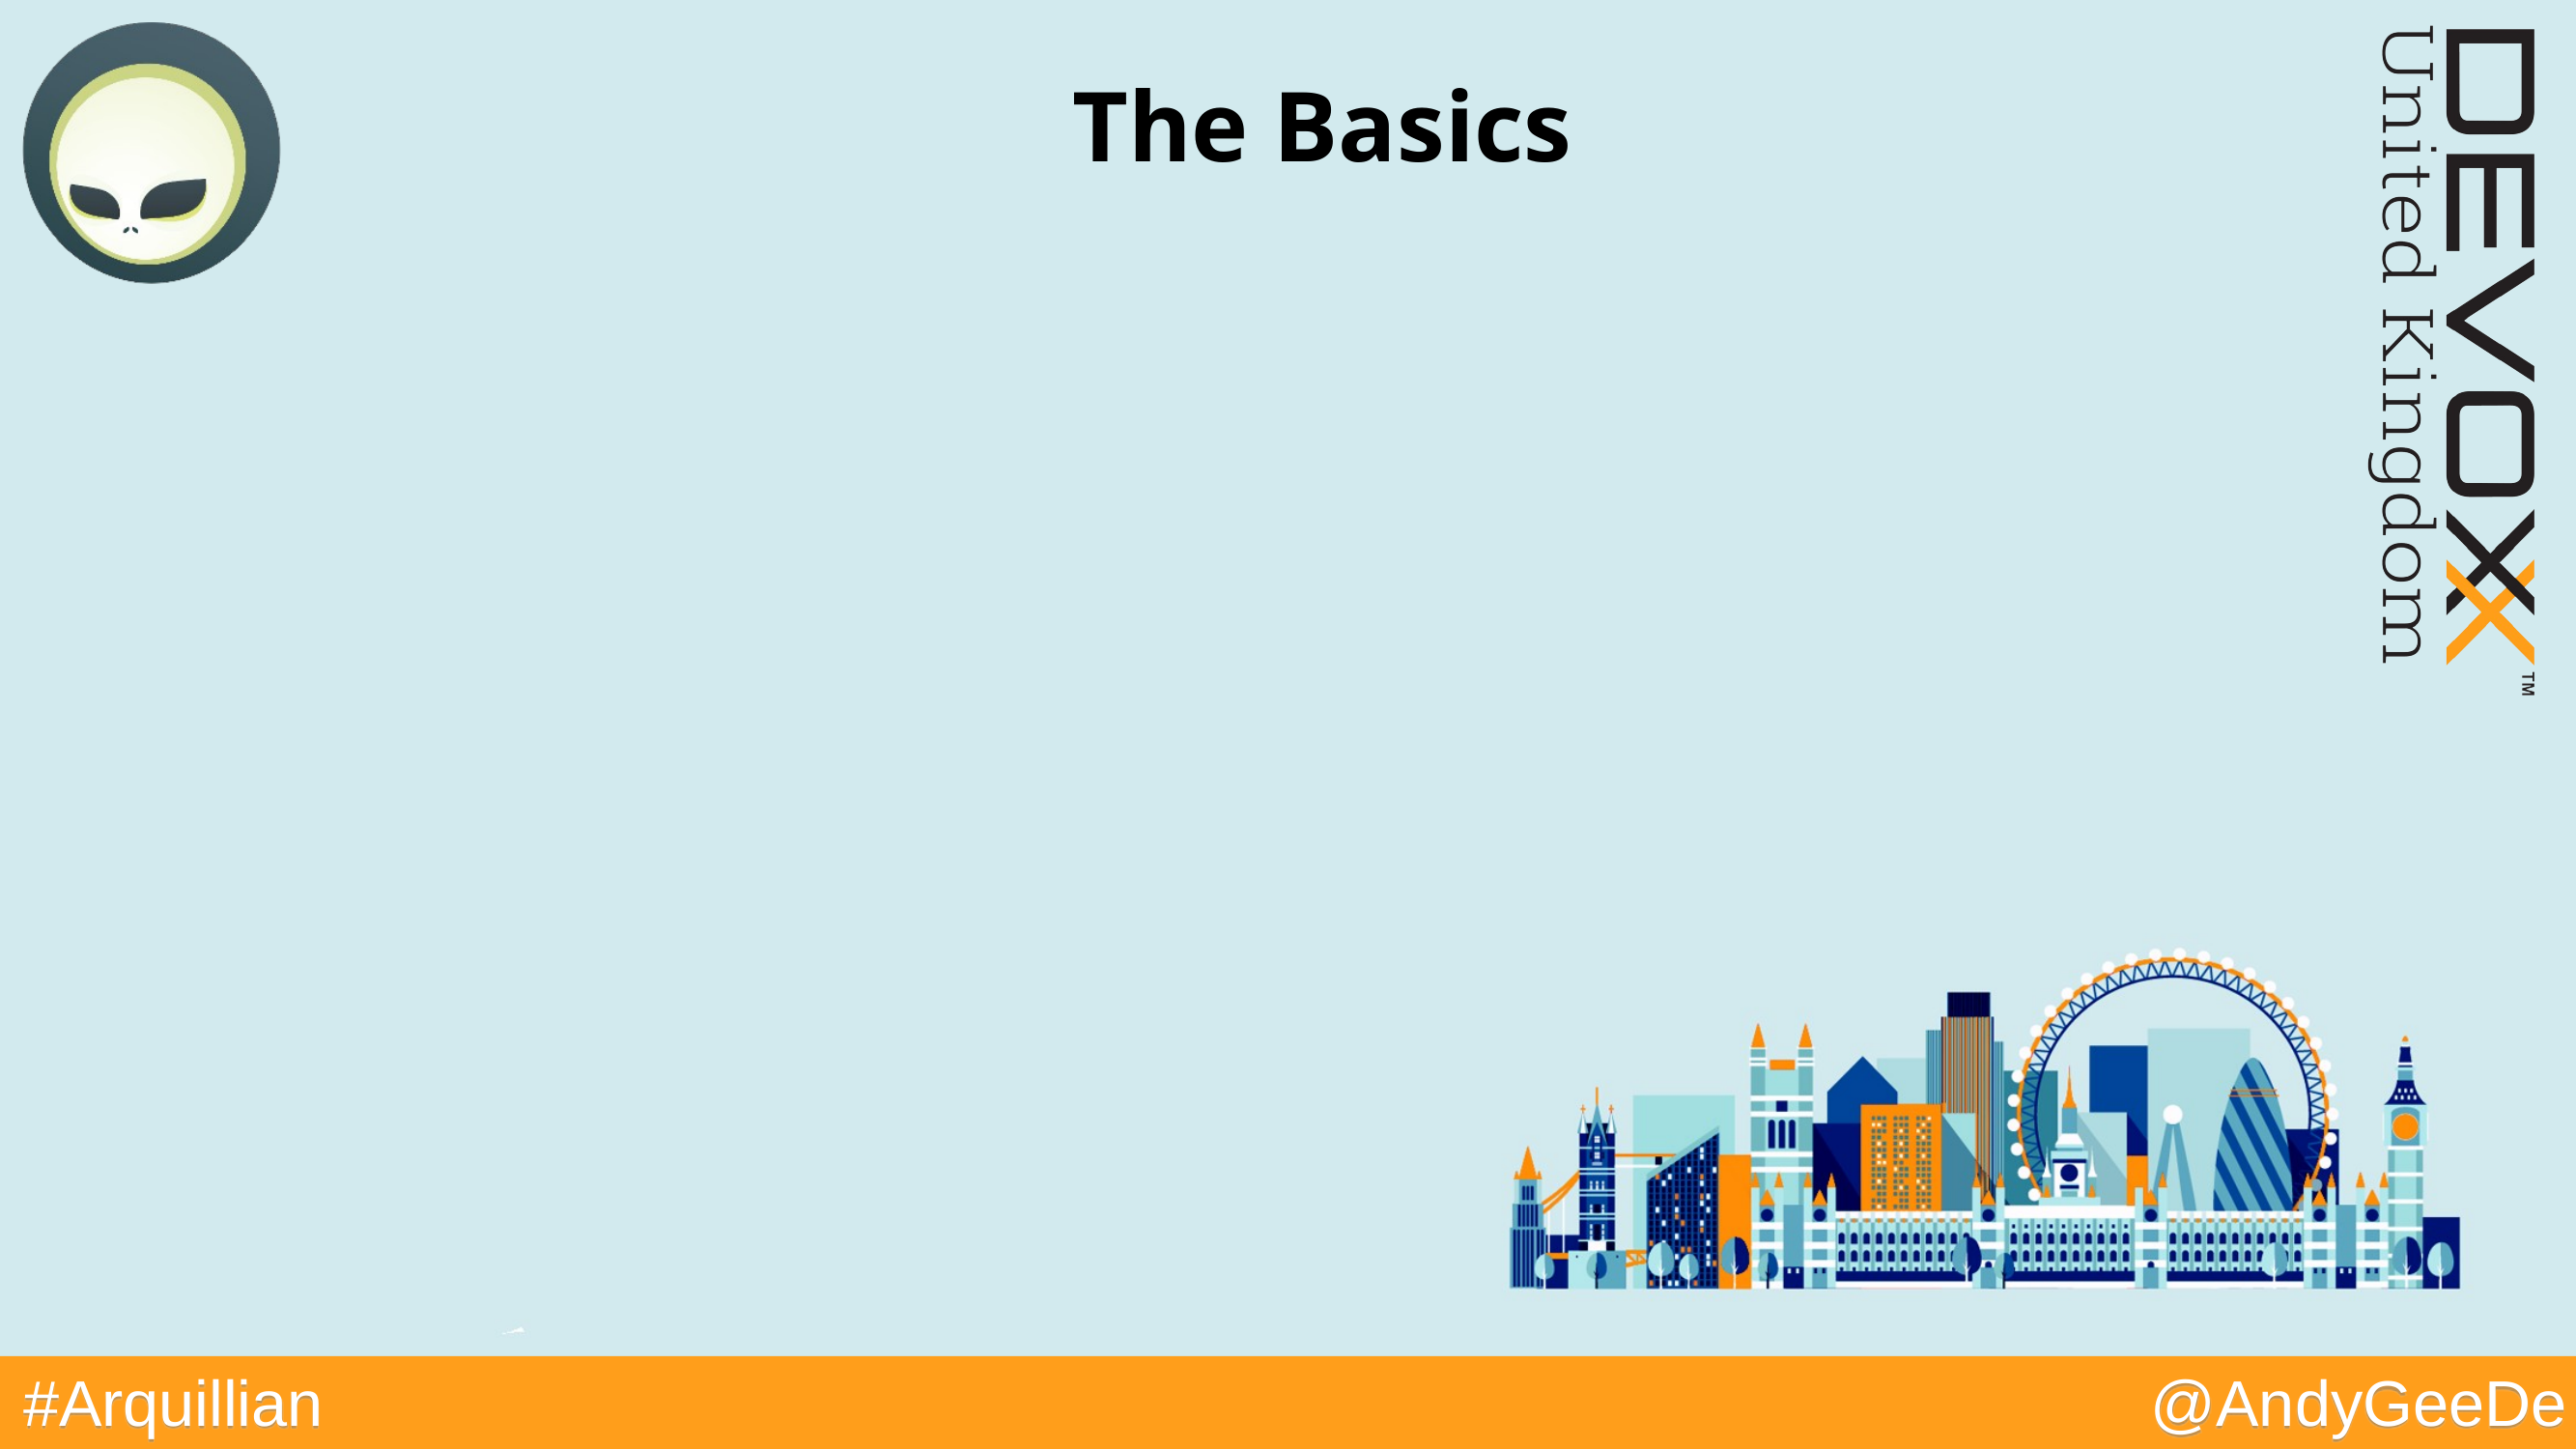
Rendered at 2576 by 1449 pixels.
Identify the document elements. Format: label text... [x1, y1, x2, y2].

title The Basics [197, 58, 2448, 243]
picture [0, 0, 2576, 1355]
